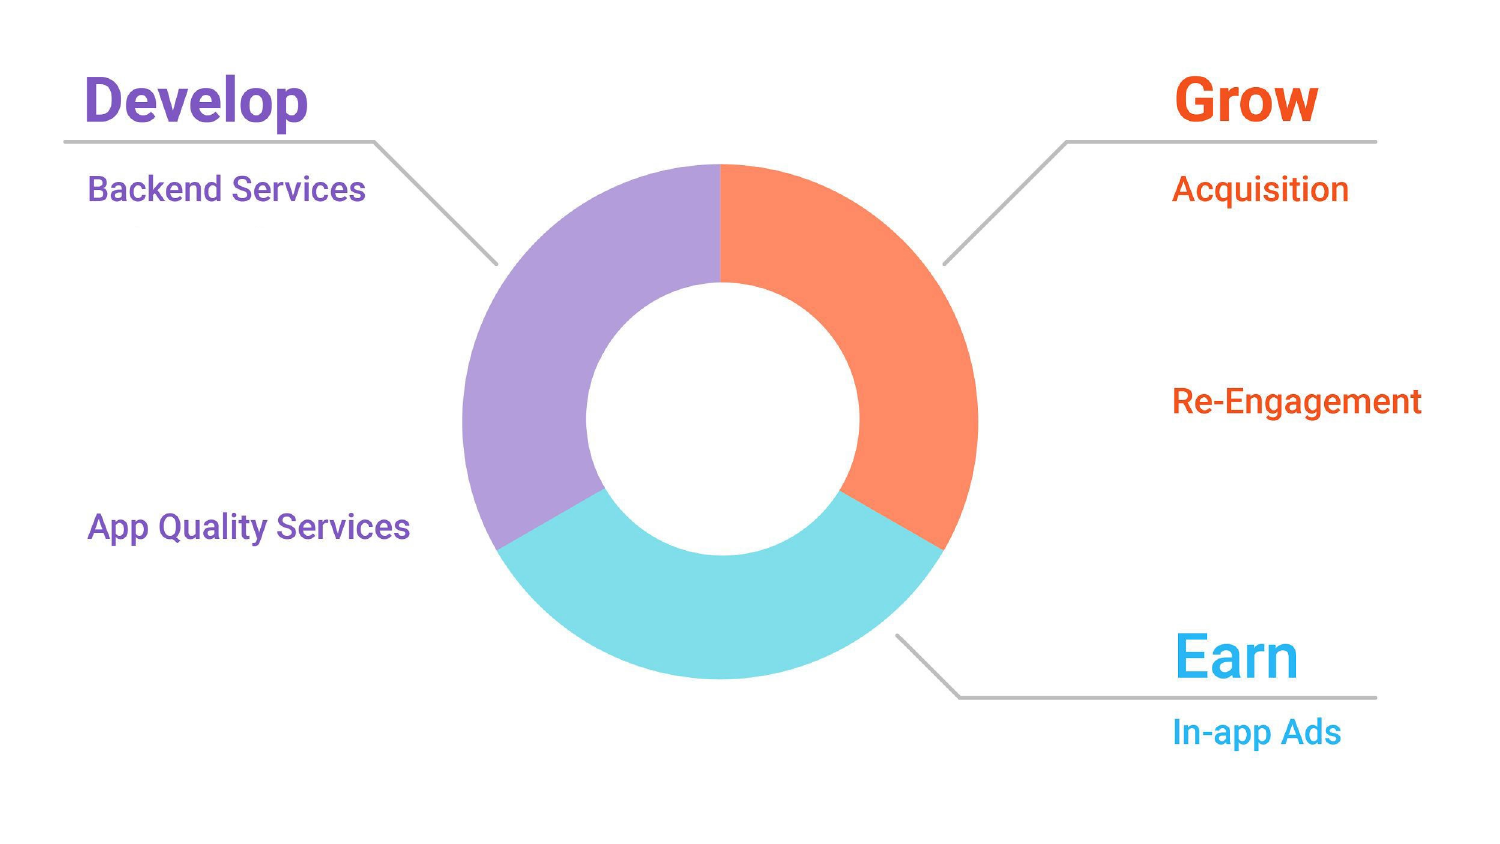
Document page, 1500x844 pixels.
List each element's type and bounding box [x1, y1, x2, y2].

text_box [0, 0, 1500, 843]
